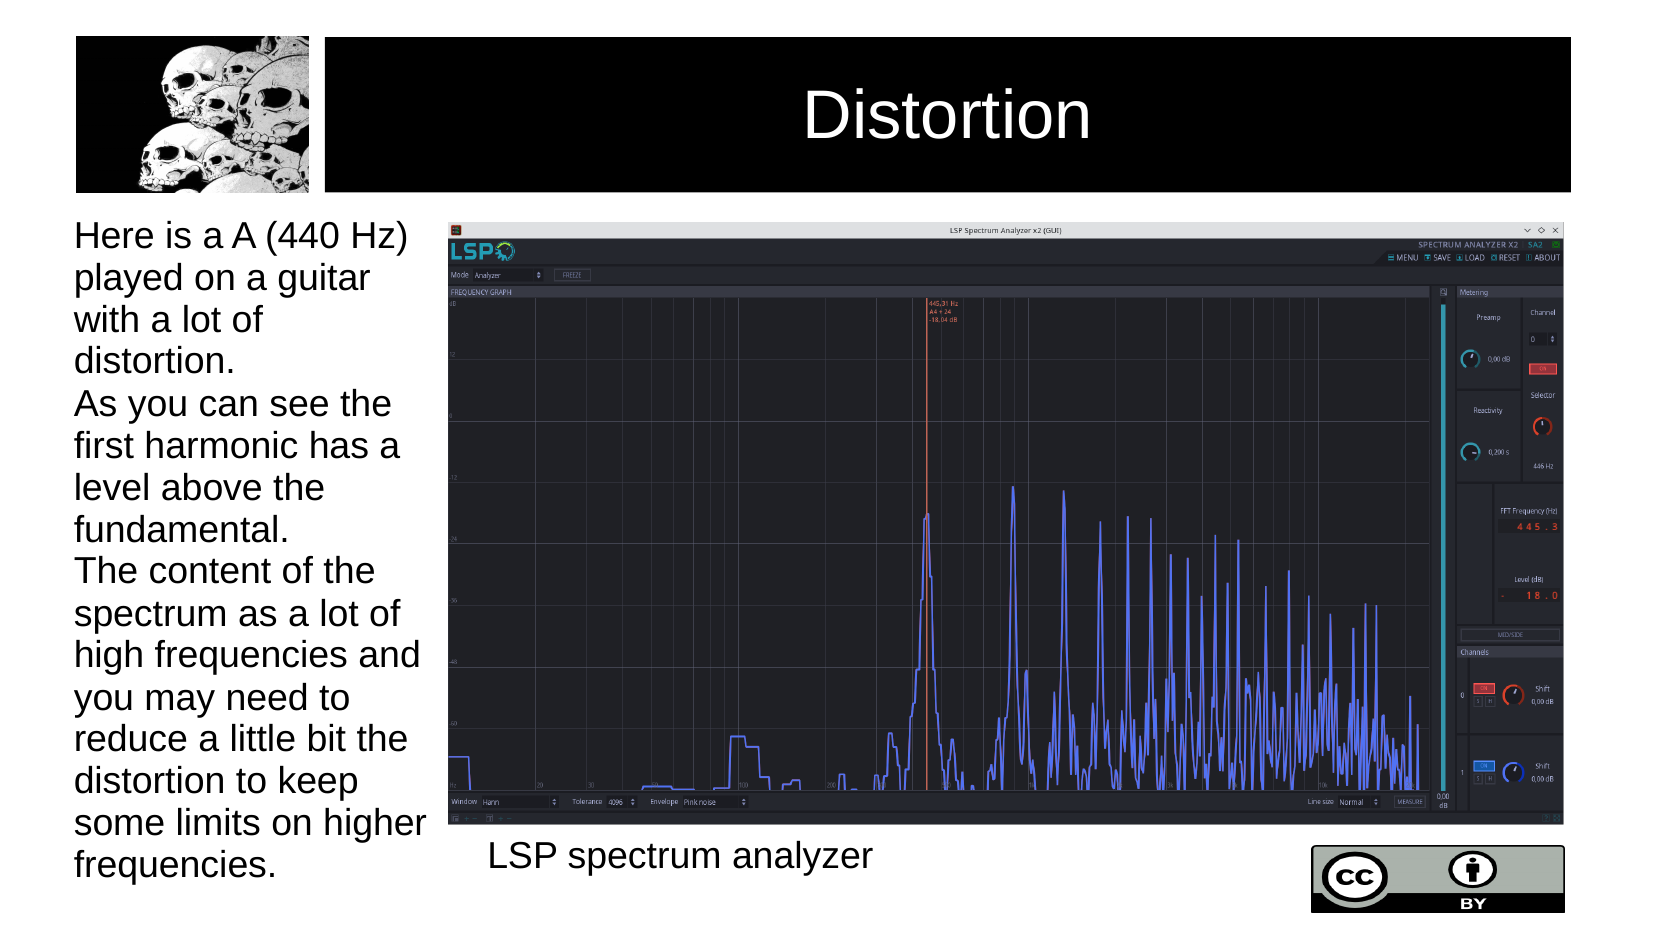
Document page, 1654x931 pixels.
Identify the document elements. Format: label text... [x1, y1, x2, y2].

title Distortion [324, 37, 1571, 193]
picture [76, 36, 309, 193]
text_box Here is a A (440 Hz) played on a guitar with a lot of distortion. As you can see the first harmonic has a level above the fundamental. The content of the spectrum as a lot of high frequencies and you may need to reduce a little bit the distortion to keep some limits on higher frequencies. [59, 206, 443, 894]
picture [410, 191, 1601, 913]
text_box LSP spectrum analyzer [472, 826, 916, 886]
